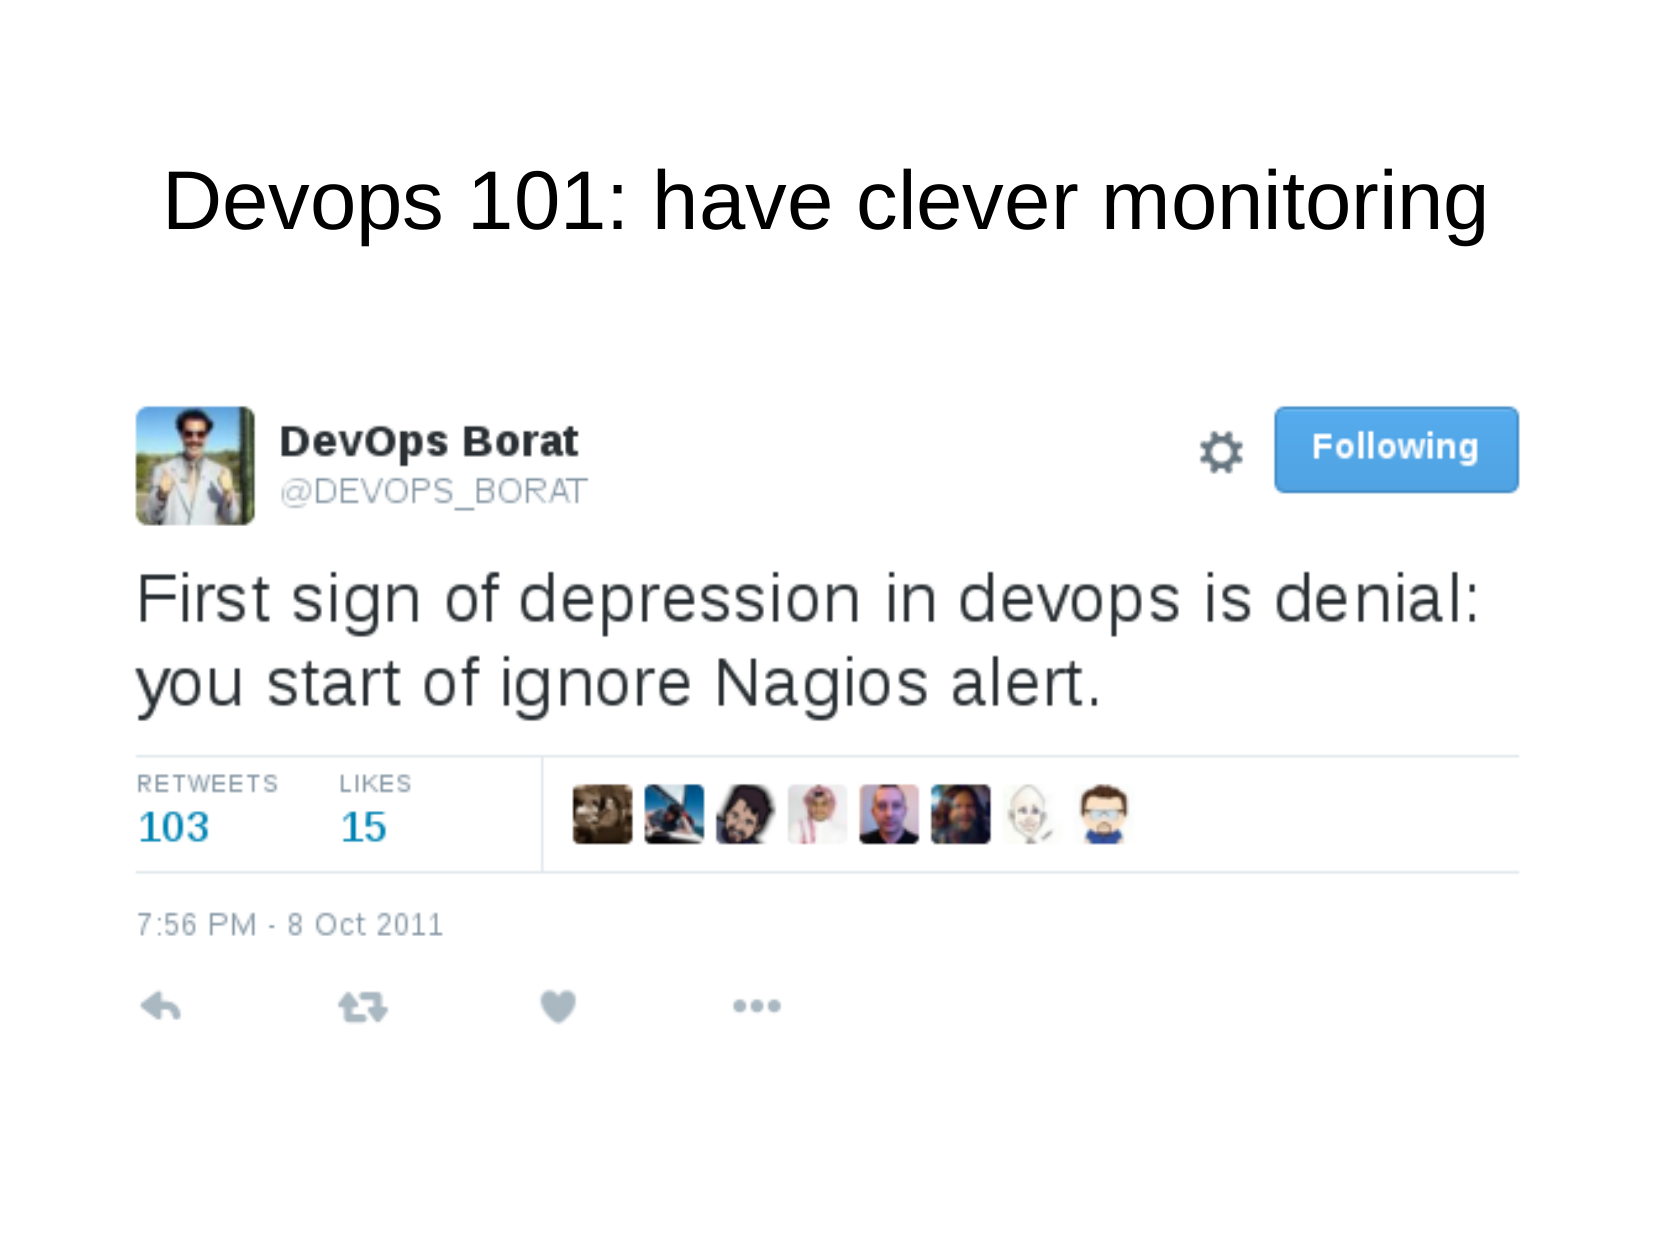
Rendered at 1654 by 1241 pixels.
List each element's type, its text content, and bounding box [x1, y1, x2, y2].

picture [70, 353, 1584, 1104]
text_box Devops 101: have clever monitoring [147, 147, 1506, 256]
